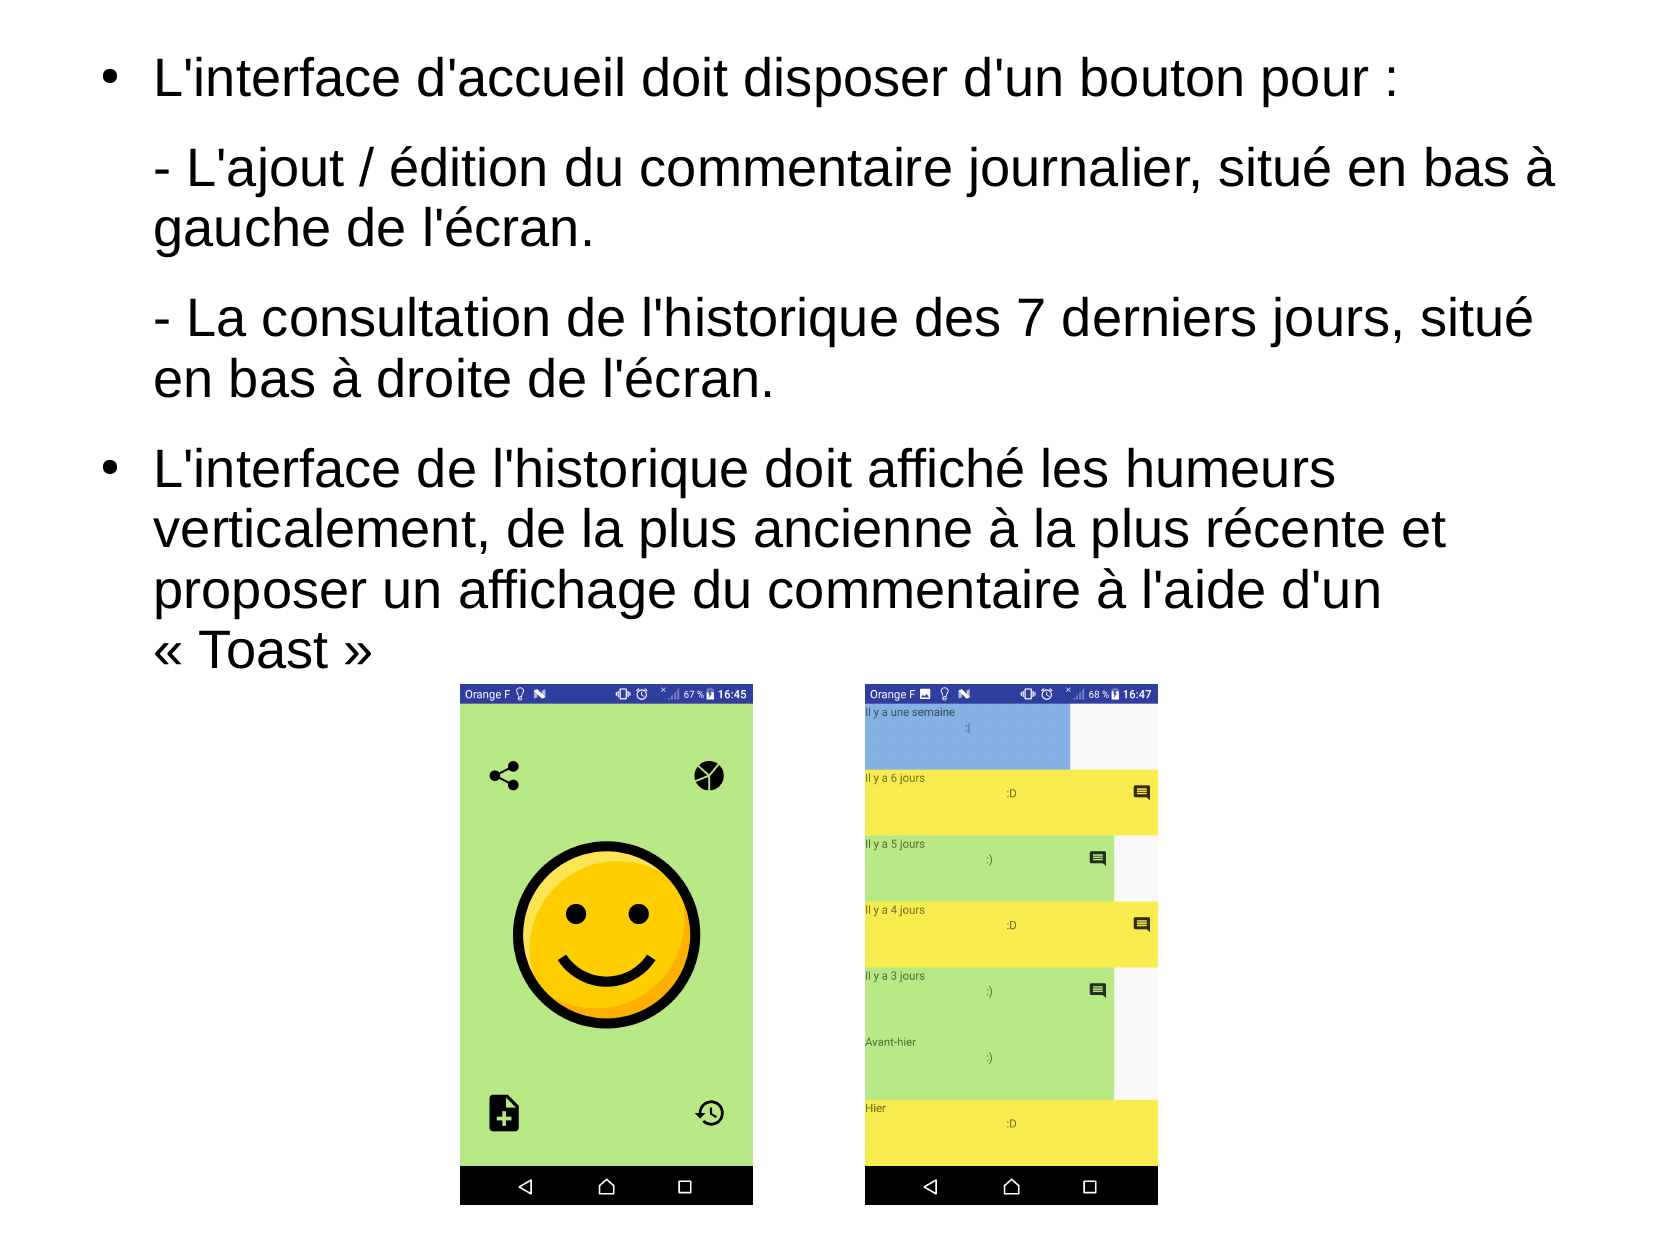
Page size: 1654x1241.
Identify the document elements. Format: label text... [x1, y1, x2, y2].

list L'interface d'accueil doit disposer d'un bouton pour : - L'ajout / édition du commentaire journalier, situé en bas à gauche de l'écran. - La consultation de l'historique des 7 derniers jours, situé en bas à droite de l'écran. L'interface de l'historique doit affiché les humeurs verticalement, de la plus ancienne à la plus récente et proposer un affichage du commentaire à l'aide d'un « Toast » [82, 47, 1571, 1193]
picture [460, 684, 753, 1205]
picture [865, 684, 1158, 1205]
